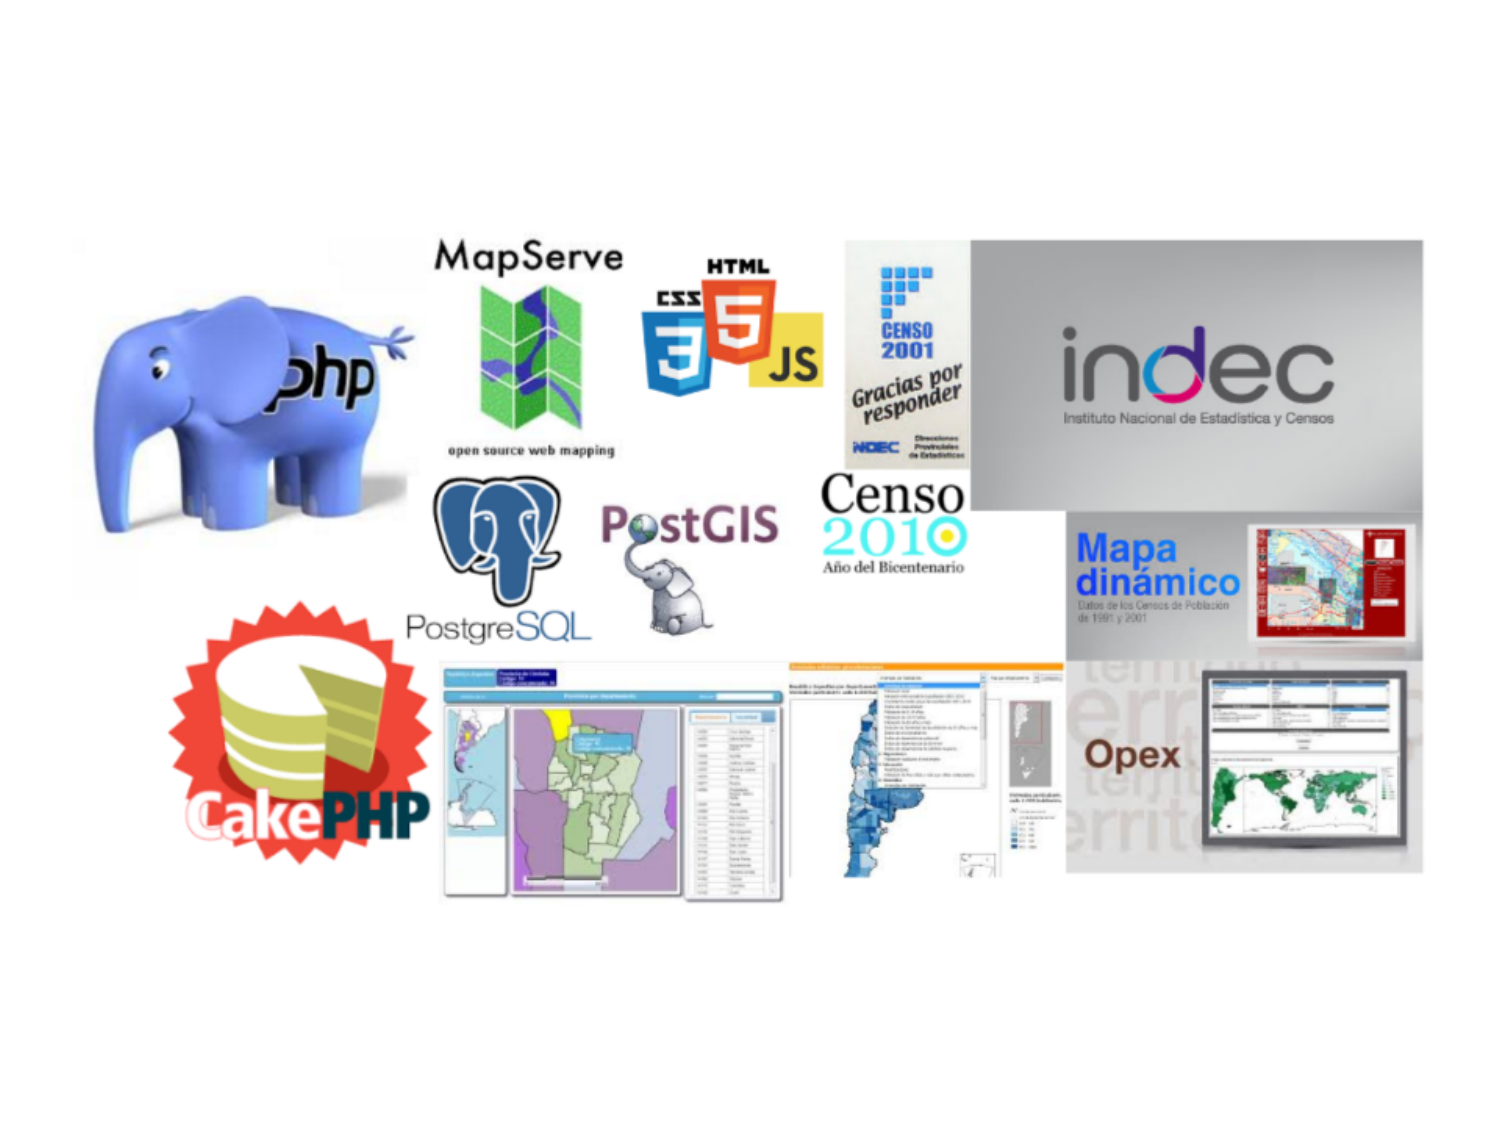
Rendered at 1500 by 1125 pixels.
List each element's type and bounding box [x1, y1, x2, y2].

picture [50, 211, 1460, 915]
